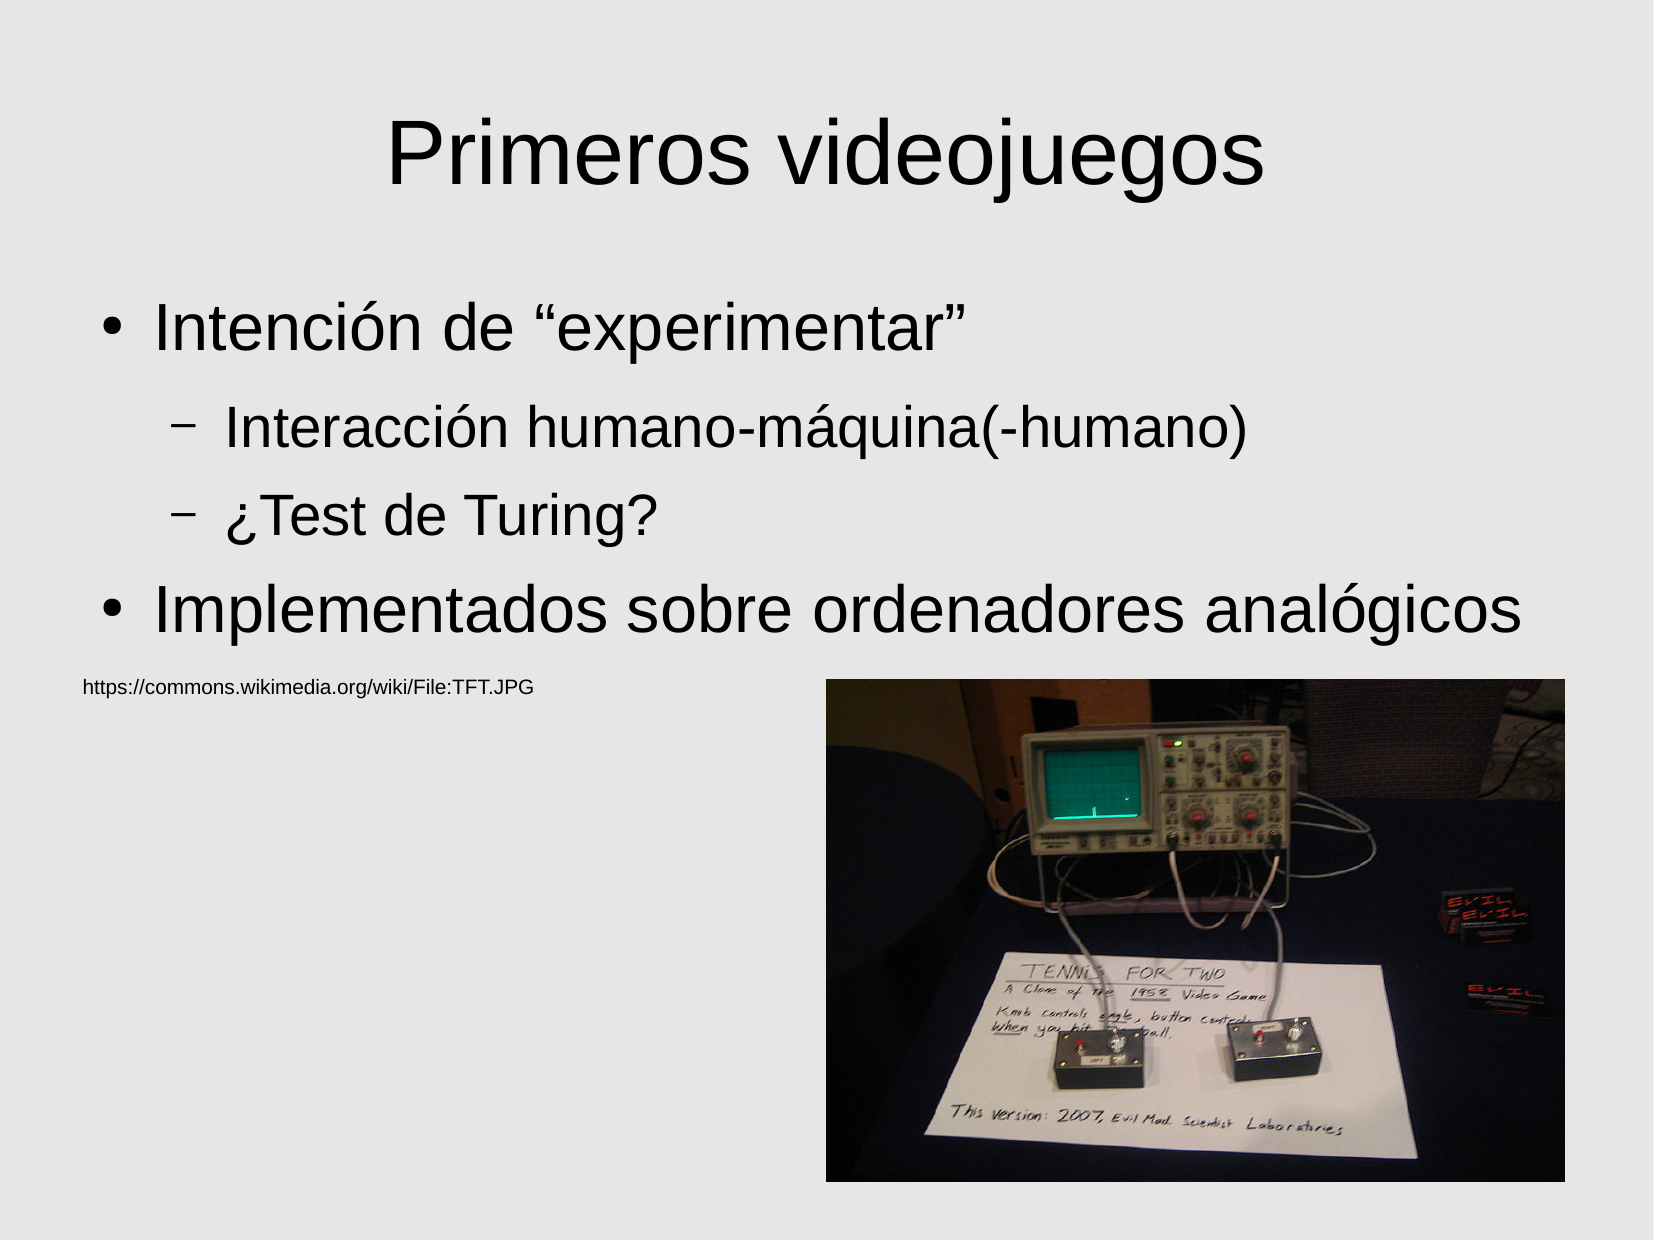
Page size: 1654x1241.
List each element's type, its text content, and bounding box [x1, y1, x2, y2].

title Primeros videojuegos [82, 49, 1571, 257]
picture [826, 679, 1565, 1182]
list Intención de “experimentar” Interacción humano-máquina(-humano) ¿Test de Turing? Implementados sobre ordenadores analógicos https://commons.wikimedia.org/wiki/File:TFT.JPG [82, 290, 1571, 1010]
